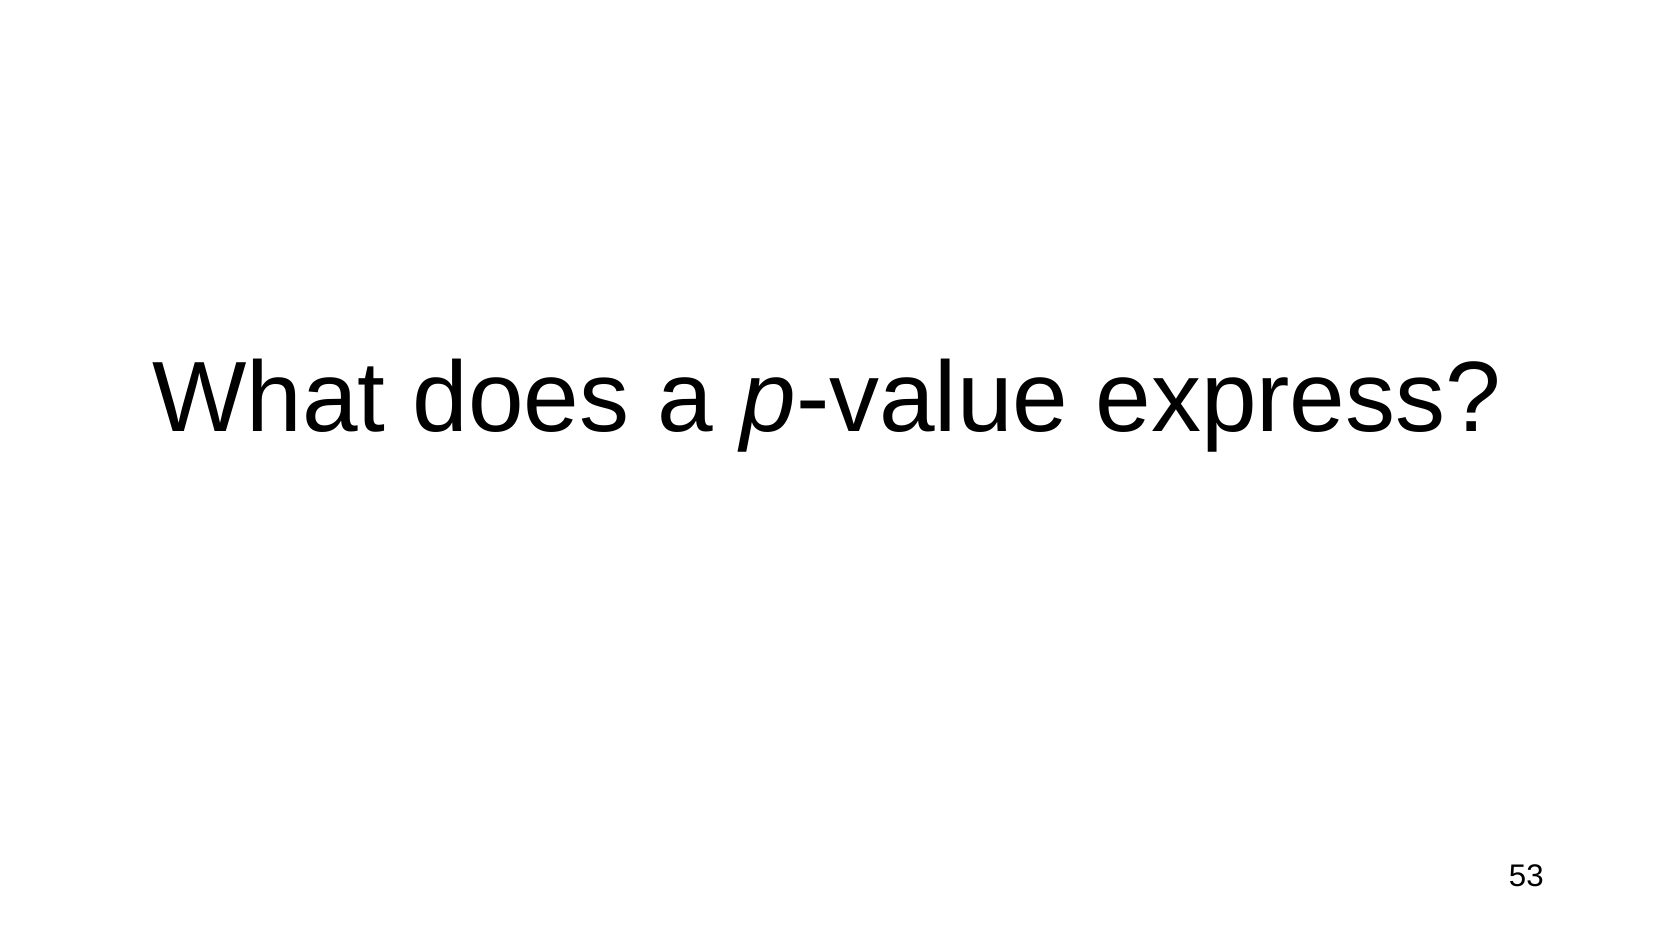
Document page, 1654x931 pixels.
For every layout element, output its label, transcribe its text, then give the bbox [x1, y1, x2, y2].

text_box <nummer> [1494, 850, 1654, 921]
subtitle What does a p-value express? [82, 37, 1571, 757]
